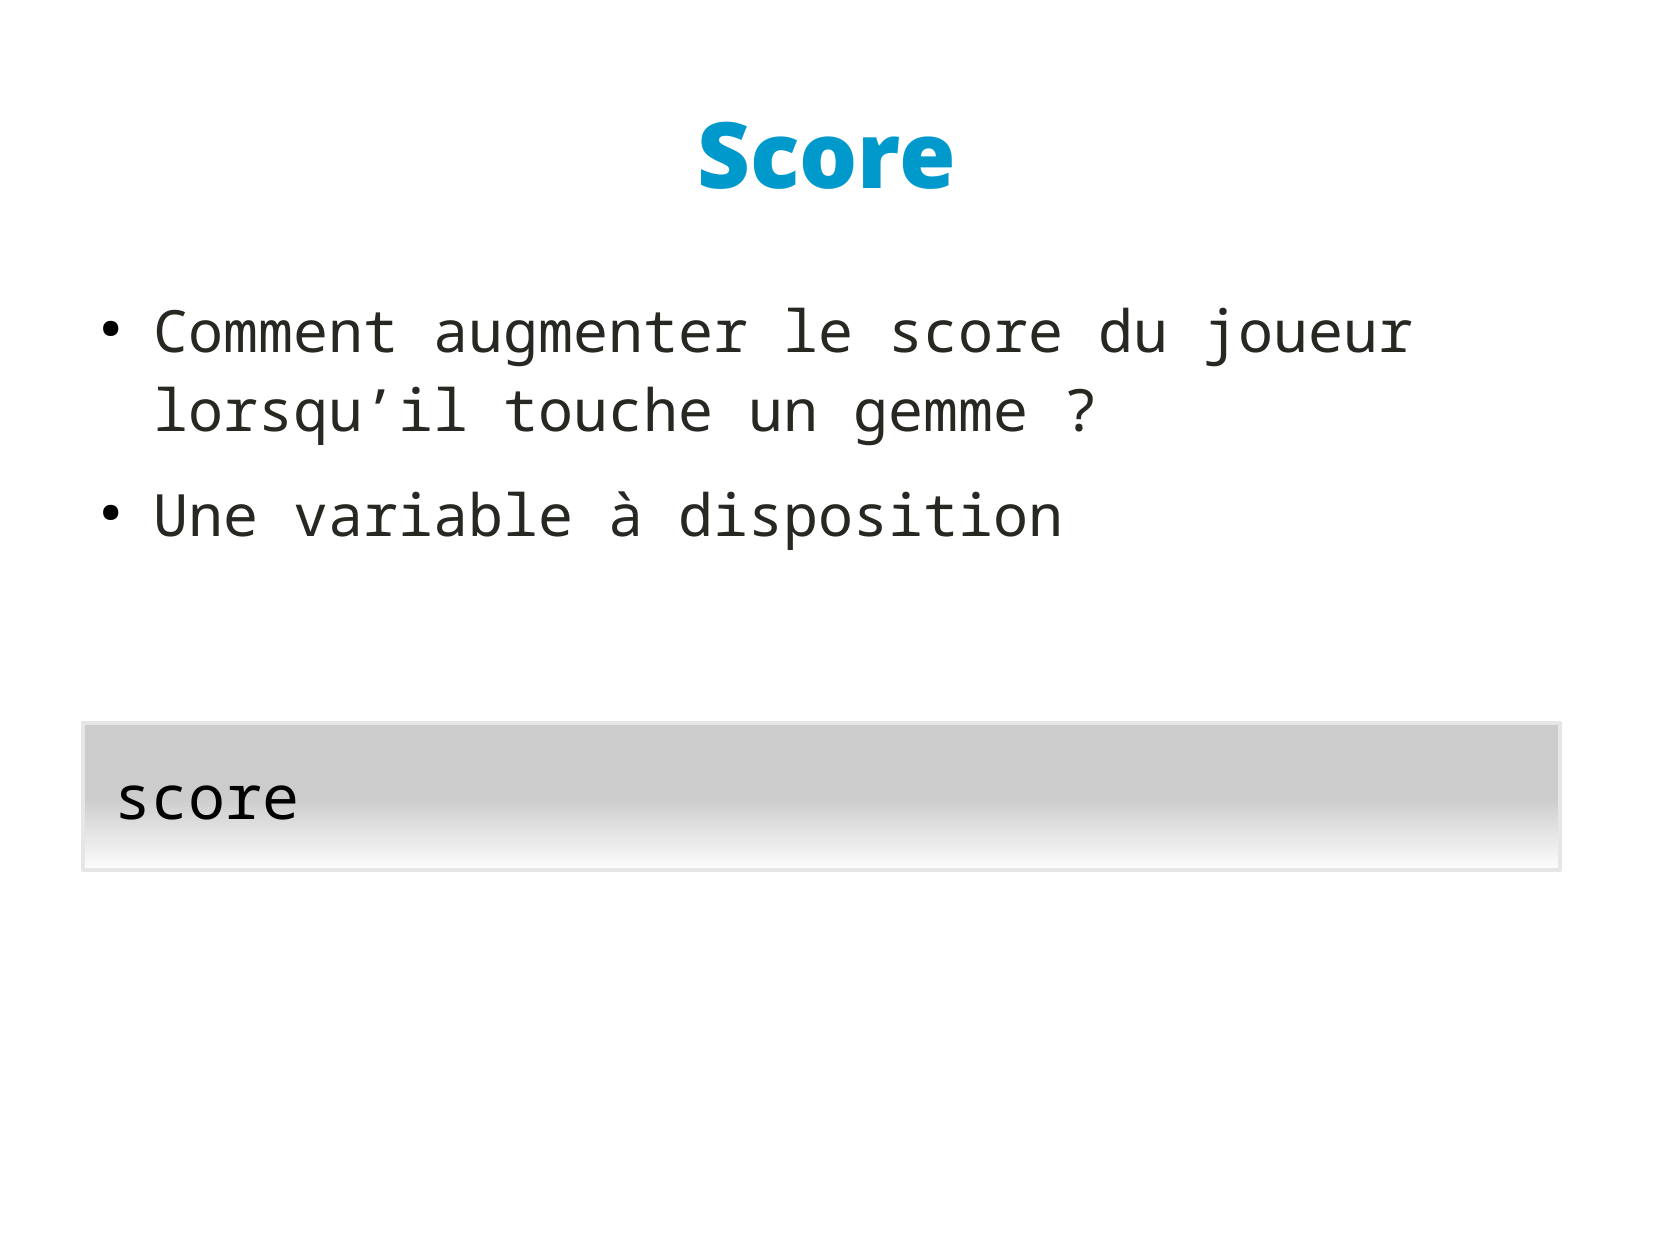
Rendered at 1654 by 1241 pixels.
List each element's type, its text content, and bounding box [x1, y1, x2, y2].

list score [82, 722, 1561, 871]
title Score [82, 49, 1571, 257]
list Comment augmenter le score du joueur lorsqu’il touche un gemme ? Une variable à disposition [82, 290, 1571, 1010]
